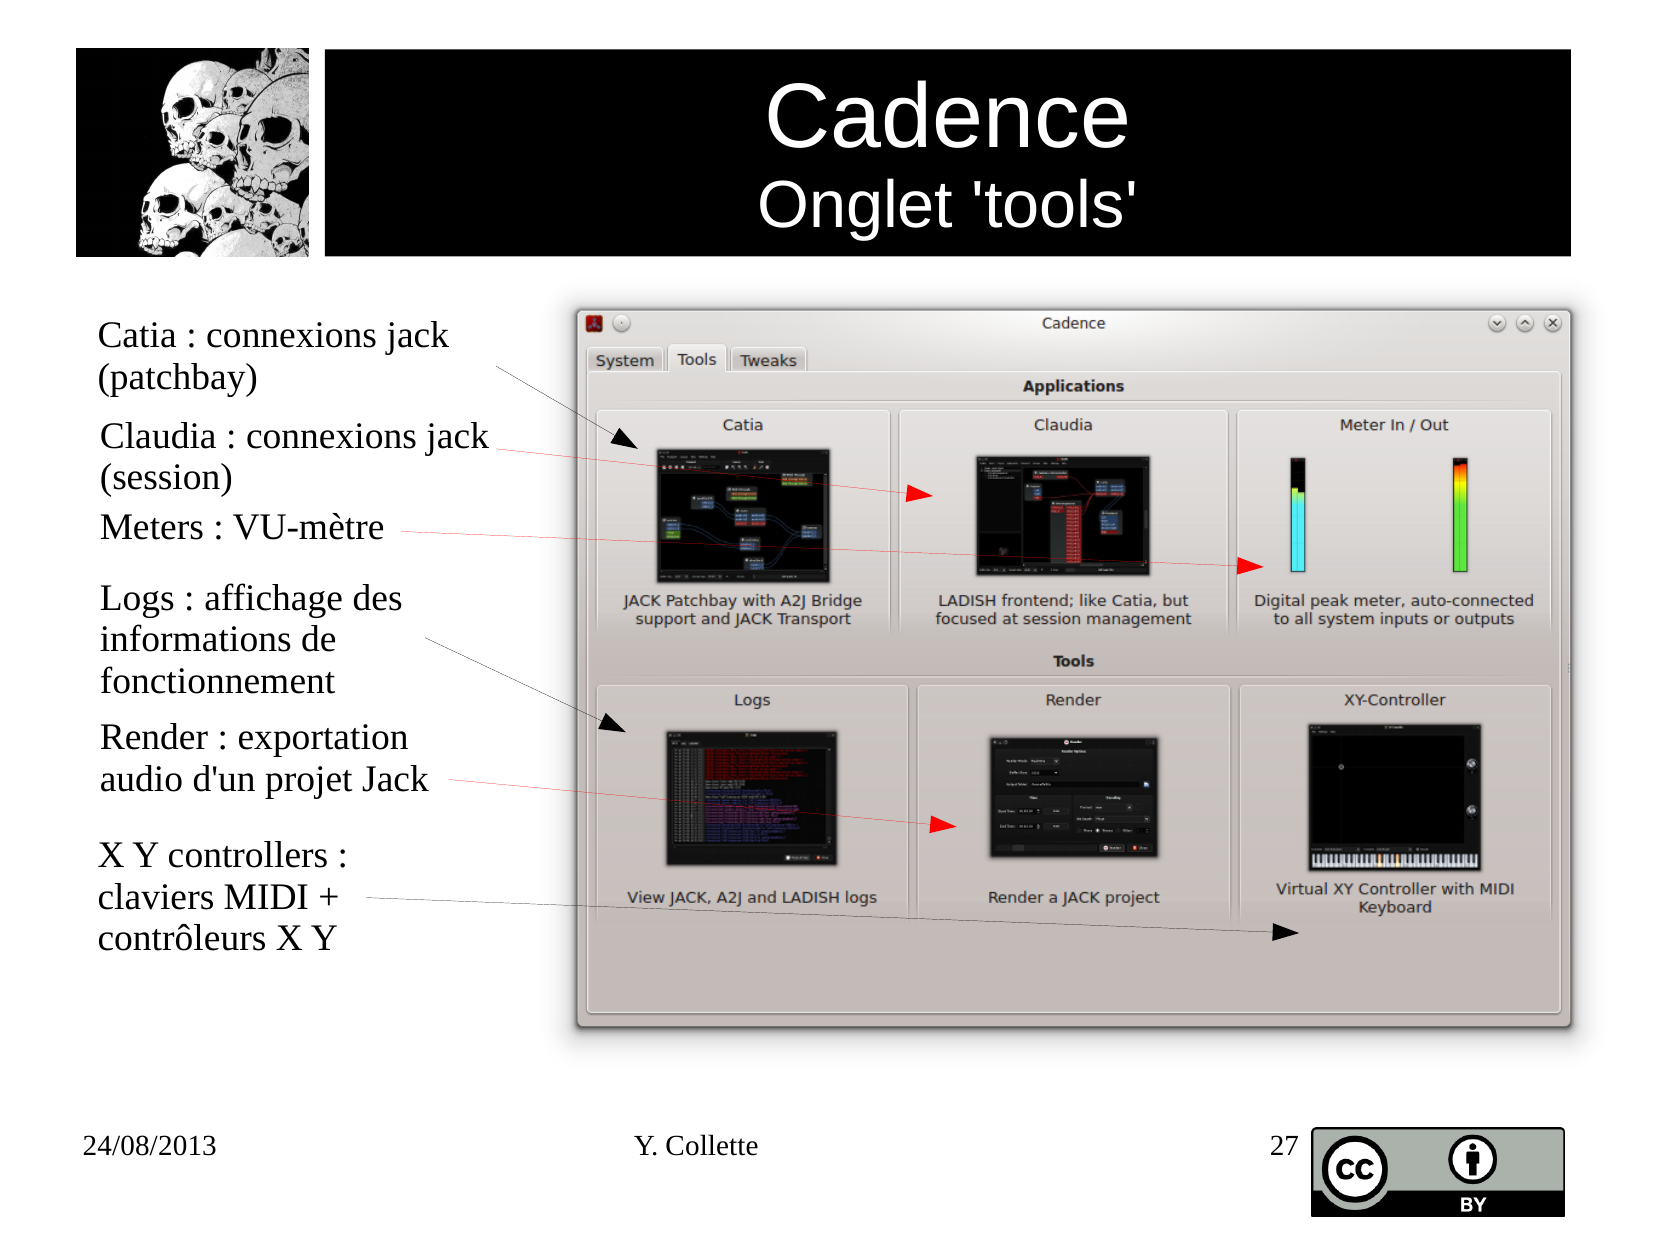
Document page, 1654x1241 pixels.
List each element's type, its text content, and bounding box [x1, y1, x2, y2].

text_box Render : exportation audio d'un projet Jack [85, 708, 487, 807]
picture [76, 48, 309, 257]
text_box X Y controllers : claviers MIDI + contrôleurs X Y [82, 826, 461, 967]
text_box Claudia : connexions jack (session) [85, 407, 508, 506]
picture [529, 262, 1619, 1075]
picture [1311, 1127, 1565, 1217]
text_box Meters : VU-mètre [85, 498, 487, 556]
text_box Catia : connexions jack (patchbay) [82, 307, 506, 405]
text_box Logs : affichage des informations de fonctionnement [85, 569, 487, 708]
title Cadence Onglet 'tools' [324, 49, 1571, 257]
